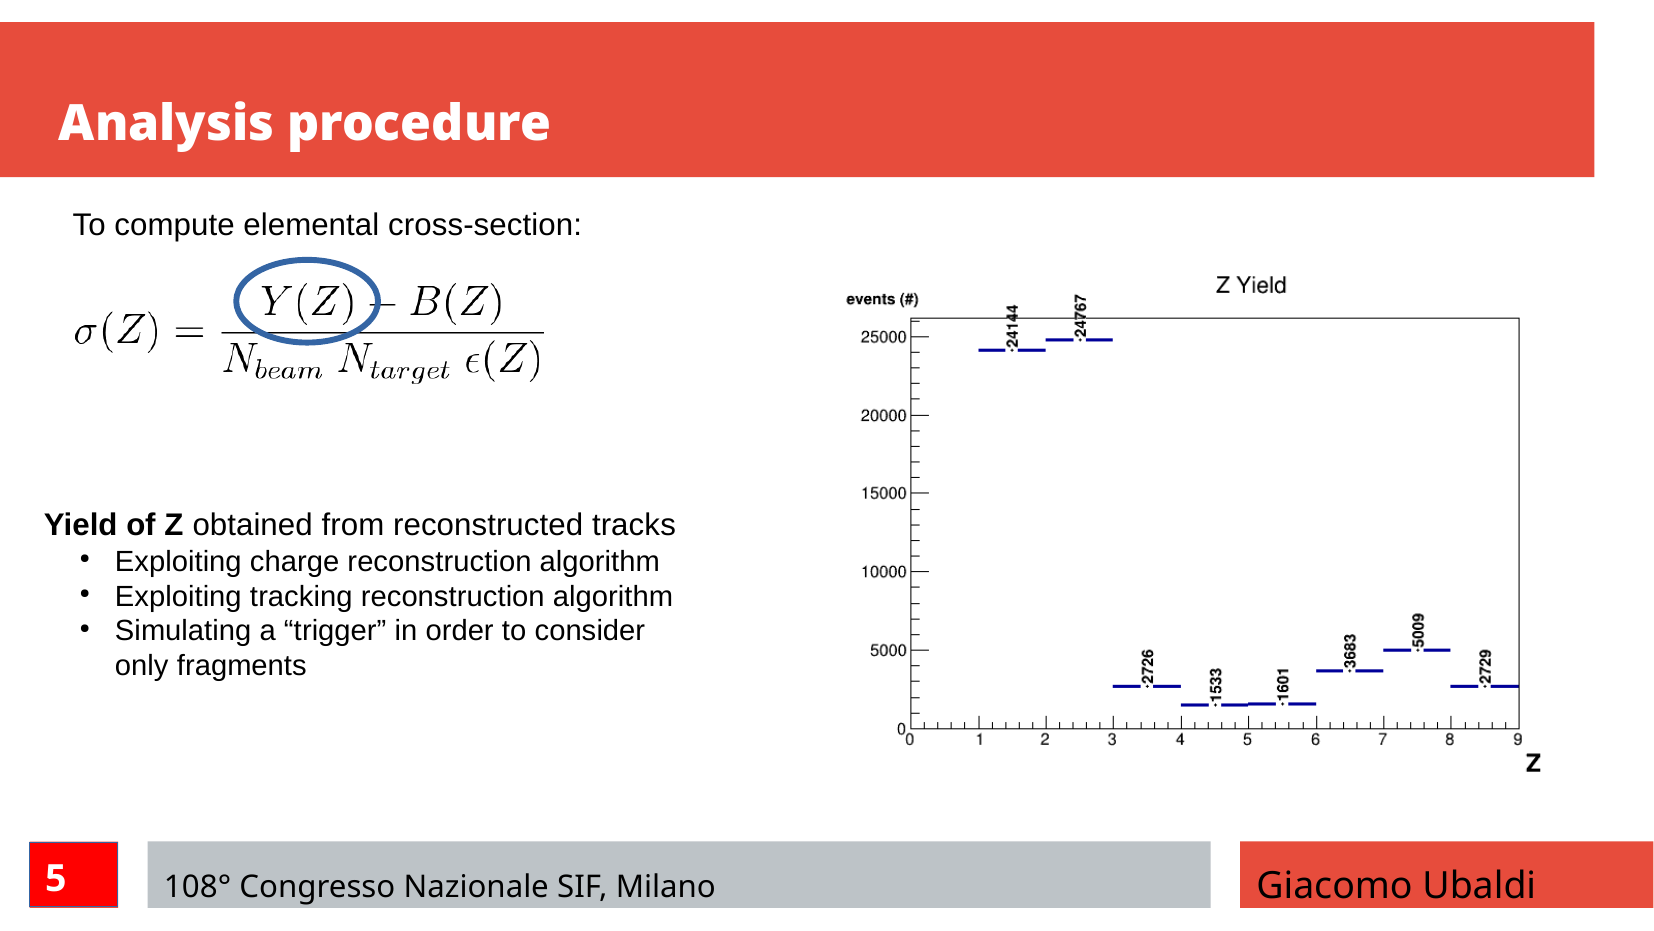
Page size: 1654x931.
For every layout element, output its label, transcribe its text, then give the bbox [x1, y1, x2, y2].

picture [835, 267, 1595, 780]
text_box To compute elemental cross-section: [22, 196, 615, 260]
picture [74, 283, 544, 384]
text_box 108° Congresso Nazionale SIF, Milano [149, 856, 772, 908]
title Analysis procedure [59, 44, 1595, 156]
text_box Yield of Z obtained from reconstructed tracks Exploiting charge reconstruction algorithm Exploiting tracking reconstruction algorithm Simulating a “trigger” in order to consider only fragments [0, 497, 835, 638]
text_box Giacomo Ubaldi [1241, 850, 1568, 910]
text_box [29, 842, 118, 907]
text_box 5 [30, 844, 86, 903]
picture [240, 283, 374, 339]
